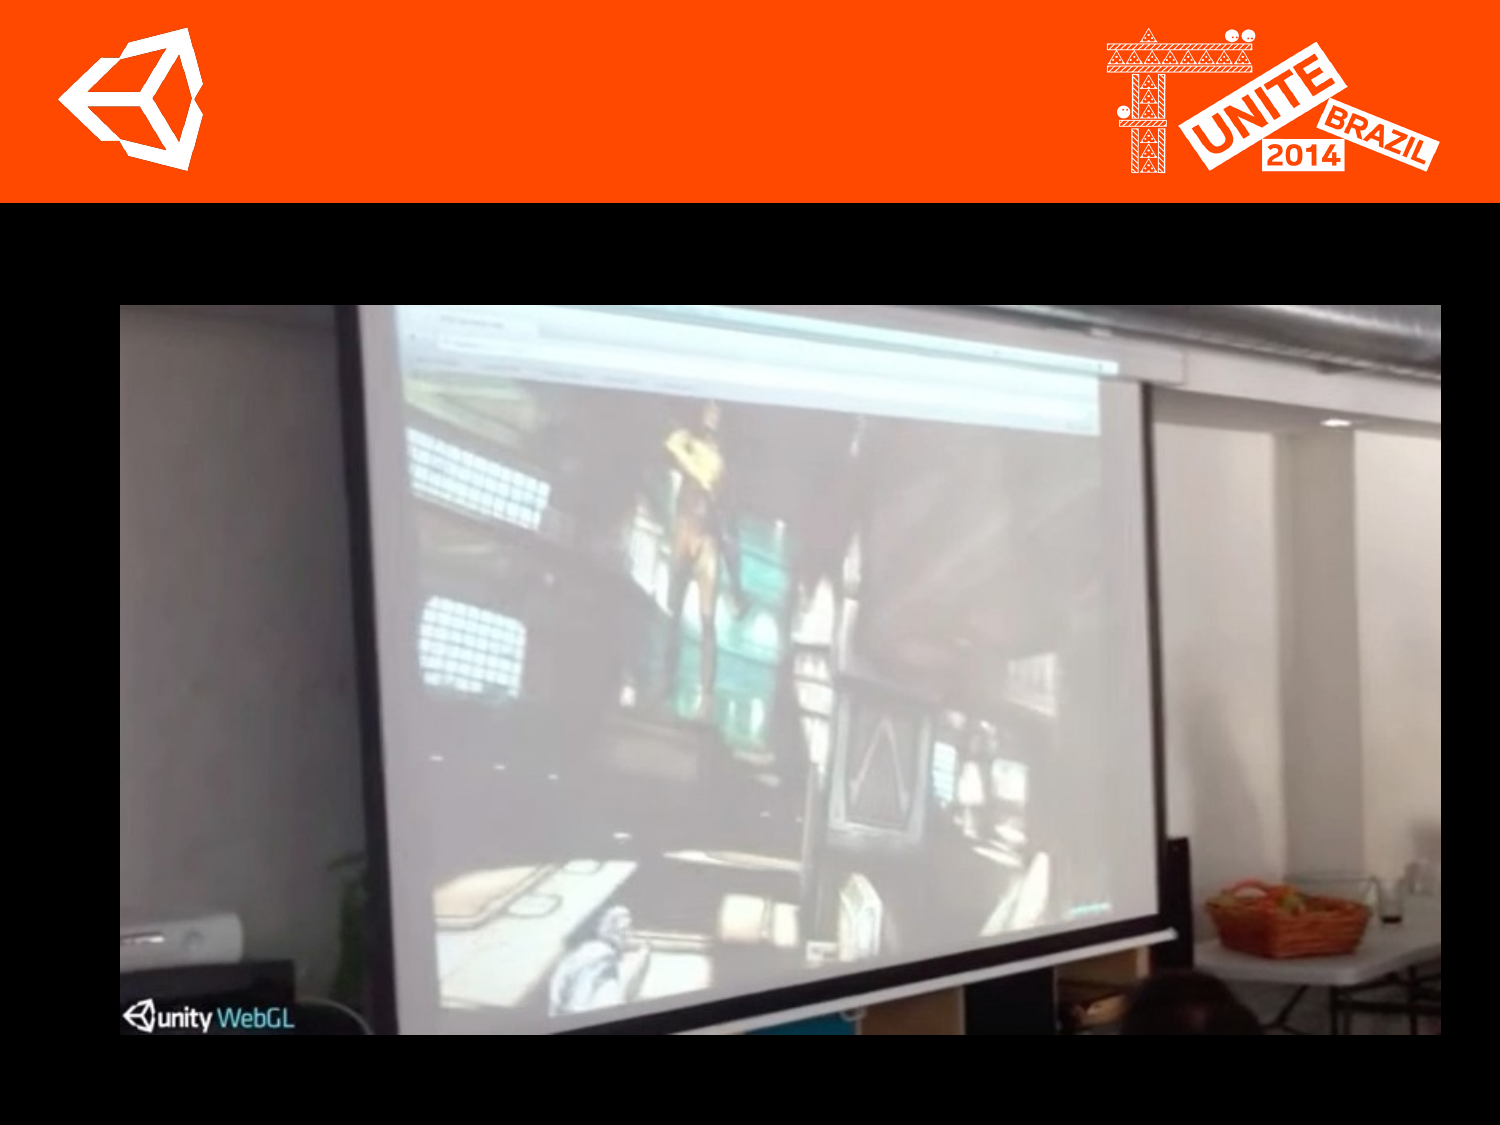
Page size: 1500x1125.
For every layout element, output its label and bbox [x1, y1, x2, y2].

picture [56, 26, 203, 171]
picture [120, 305, 1441, 1036]
